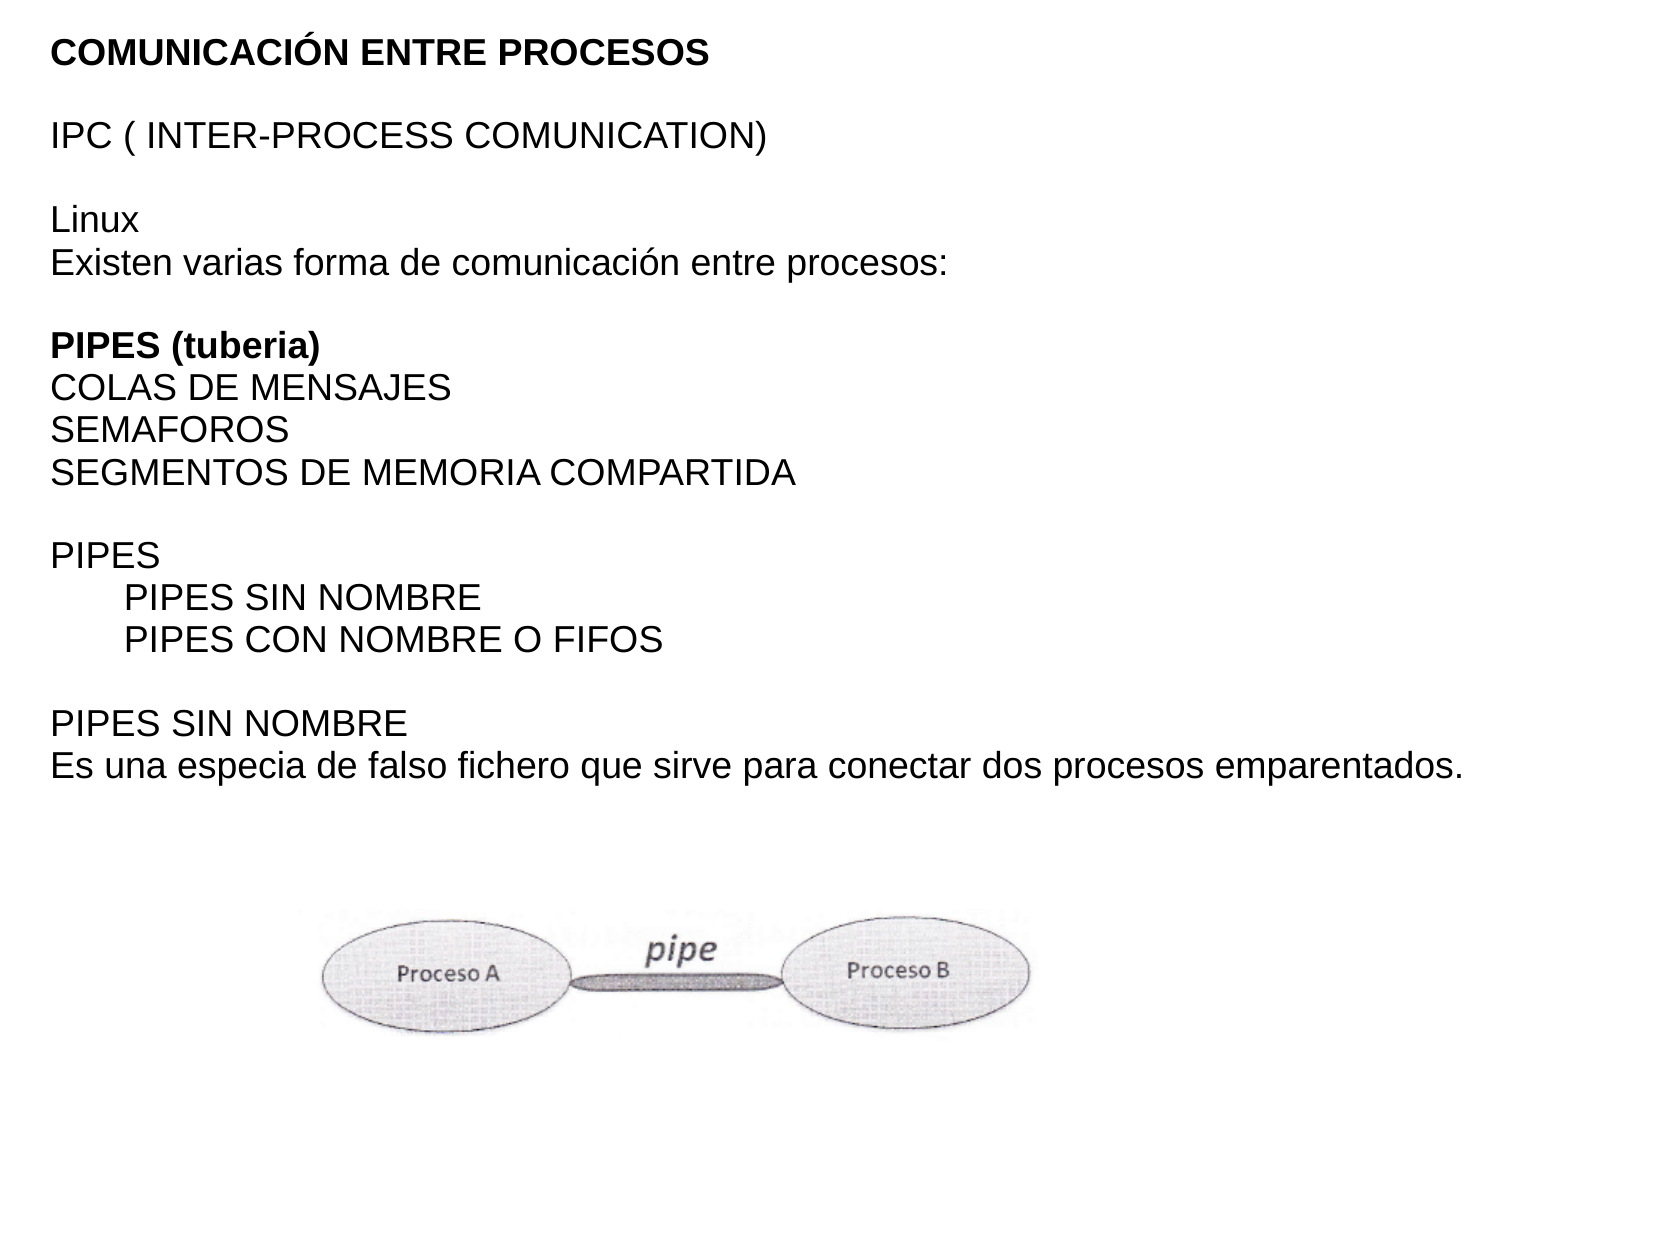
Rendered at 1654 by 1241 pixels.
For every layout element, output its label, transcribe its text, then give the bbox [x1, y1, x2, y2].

text_box COMUNICACIÓN ENTRE PROCESOS IPC ( INTER-PROCESS COMUNICATION) Linux Existen varias forma de comunicación entre procesos: PIPES (tuberia) COLAS DE MENSAJES SEMAFOROS SEGMENTOS DE MEMORIA COMPARTIDA PIPES PIPES SIN NOMBRE PIPES CON NOMBRE O FIFOS PIPES SIN NOMBRE Es una especia de falso fichero que sirve para conectar dos procesos emparentados. [35, 23, 1619, 966]
picture [297, 909, 1040, 1041]
